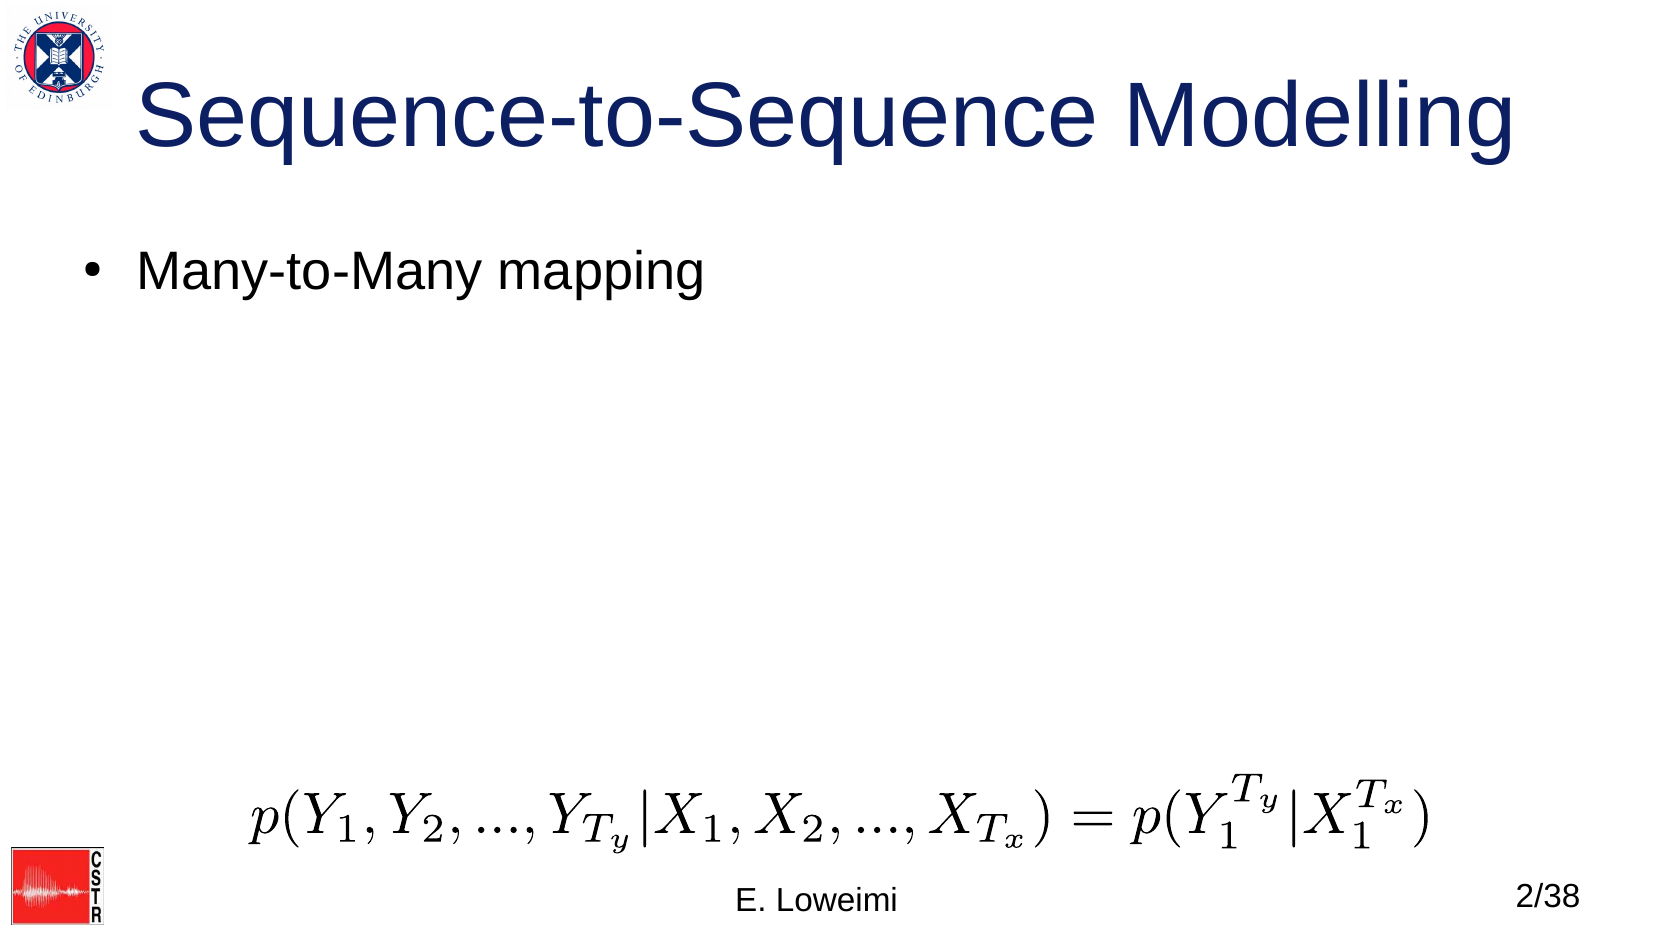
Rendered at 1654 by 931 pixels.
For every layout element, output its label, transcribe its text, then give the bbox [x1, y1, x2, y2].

text_box [248, 773, 1434, 854]
text_box 2/38 [1482, 870, 1625, 928]
text_box E. Loweimi [720, 874, 934, 931]
picture [11, 847, 104, 925]
list Many-to-Many mapping [65, 240, 792, 780]
picture [6, 4, 112, 110]
title Sequence-to-Sequence Modelling [82, 37, 1571, 193]
